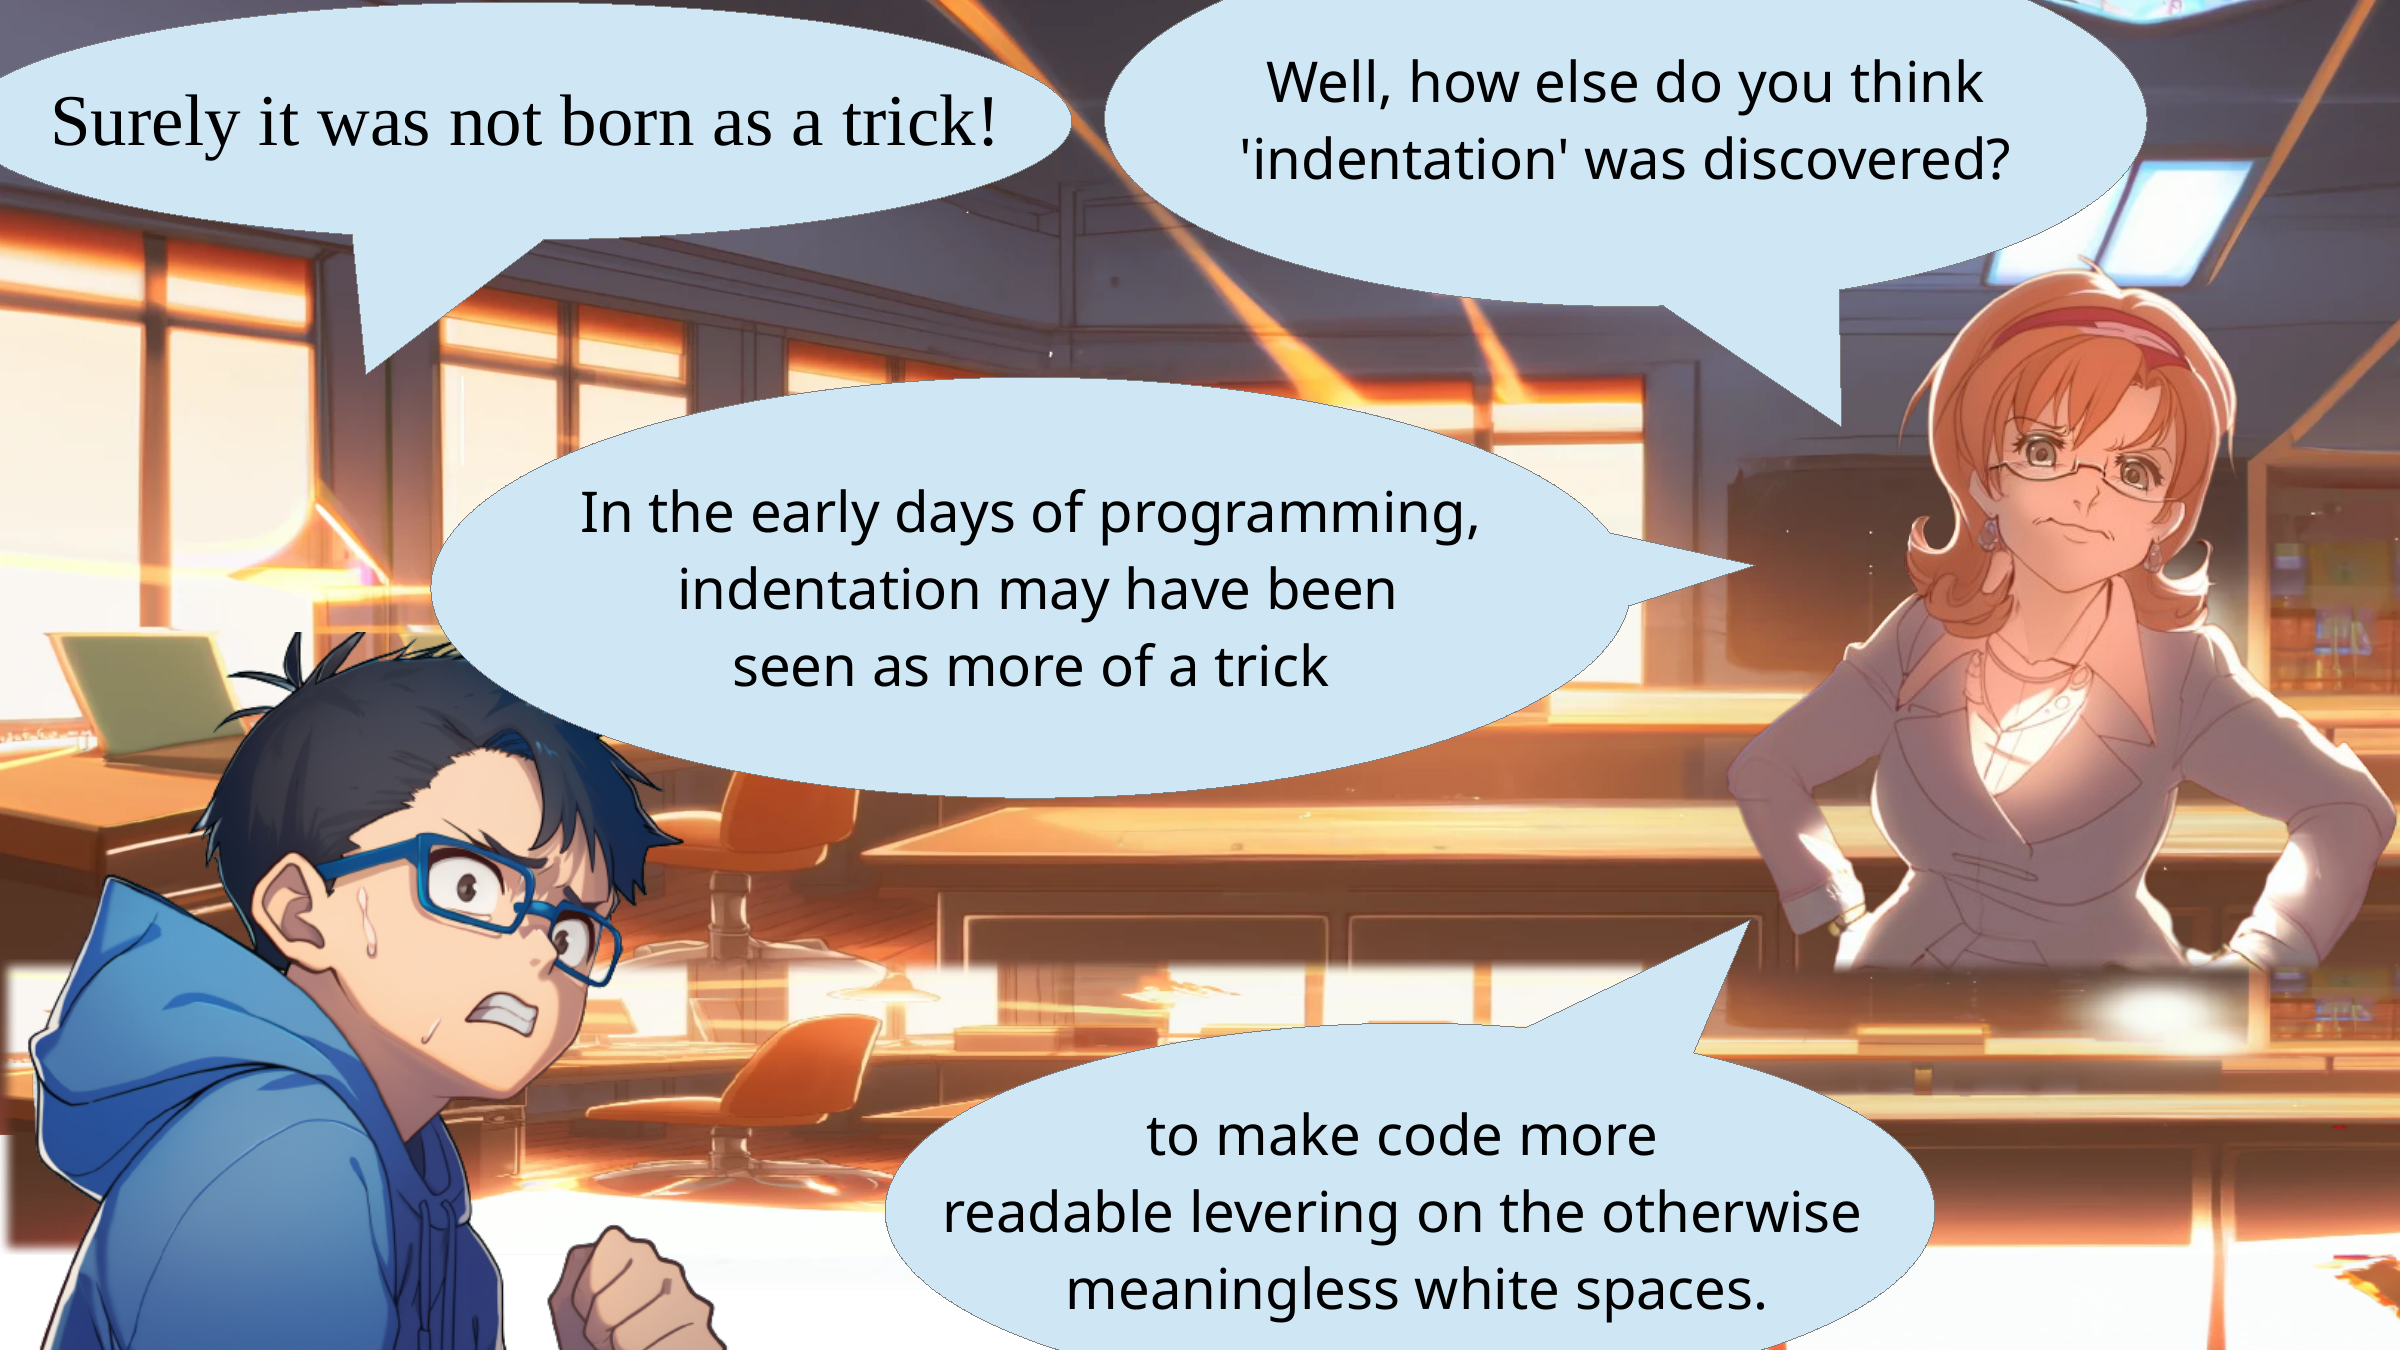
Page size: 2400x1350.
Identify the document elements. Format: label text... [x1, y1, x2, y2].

text_box In the early days of programming, indentation may have been seen as more of a trick [430, 377, 1756, 799]
picture [0, 0, 2400, 1350]
text_box Surely it was not born as a trick! [0, 2, 1072, 375]
text_box Well, how else do you think 'indentation' was discovered? [1104, 0, 2148, 427]
text_box to make code more readable levering on the otherwise meaningless white spaces. [885, 919, 1935, 1350]
